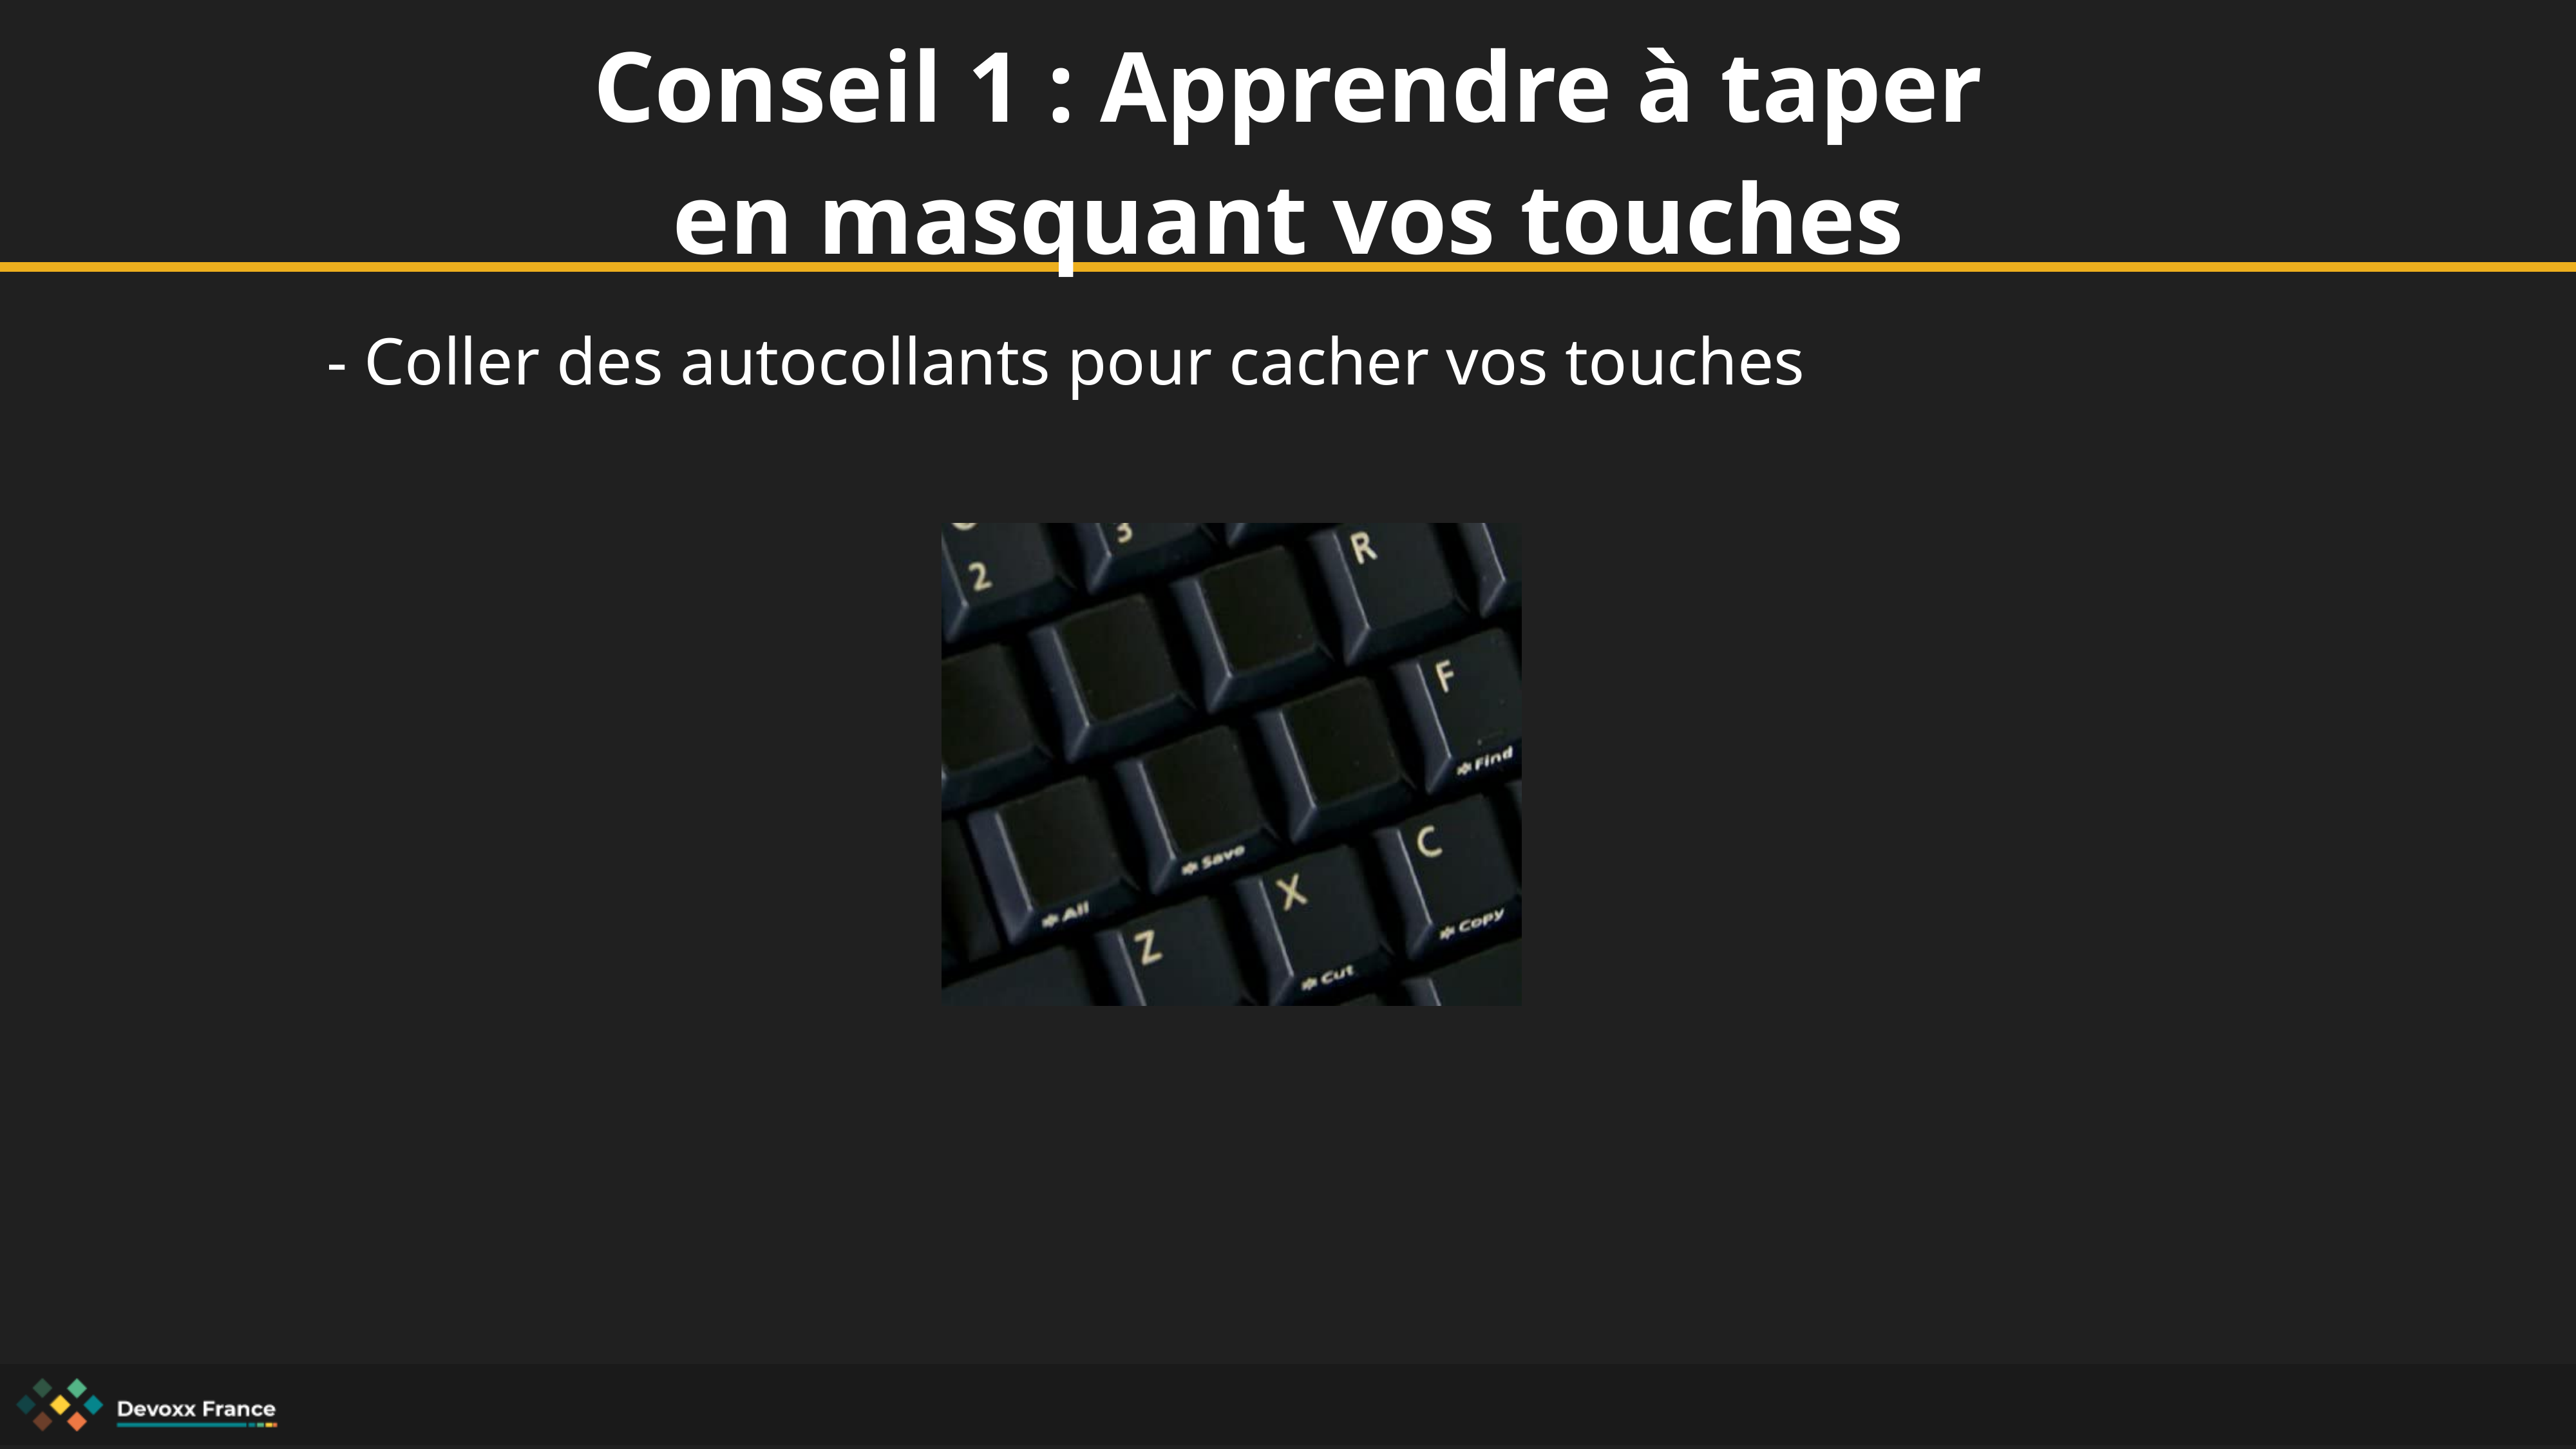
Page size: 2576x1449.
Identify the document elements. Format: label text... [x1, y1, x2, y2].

picture [942, 523, 1522, 1006]
text_box - Coller des autocollants pour cacher vos touches [317, 310, 2307, 1326]
text_box Conseil 1 : Apprendre à taper en masquant vos touches [0, 14, 2576, 287]
picture [0, 1364, 2576, 1445]
